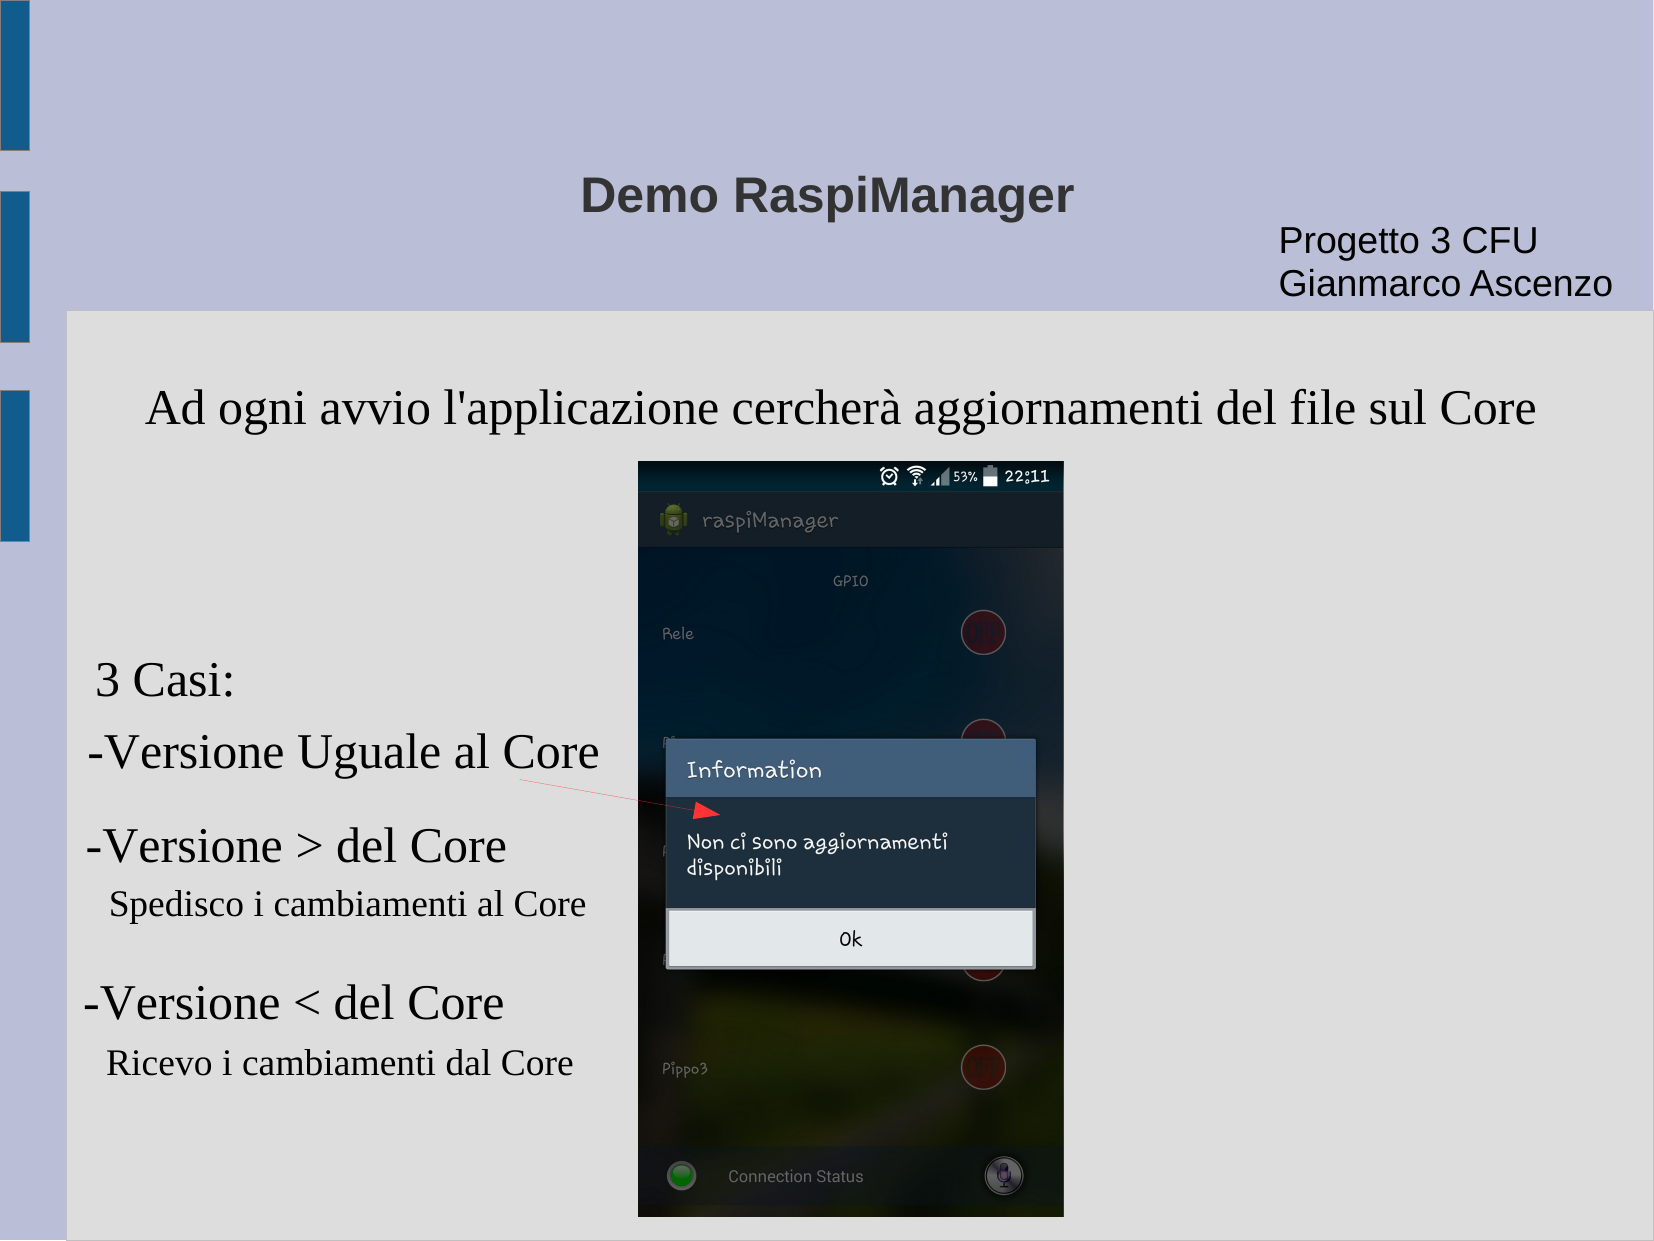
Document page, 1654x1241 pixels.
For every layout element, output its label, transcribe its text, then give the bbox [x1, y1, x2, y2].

text_box 3 Casi: [0, 649, 343, 709]
text_box Spedisco i cambiamenti al Core [108, 879, 650, 928]
title Demo RaspiManager [121, 91, 1534, 299]
text_box Ad ogni avvio l'applicazione cercherà aggiornamenti del file sul Core [135, 330, 1548, 485]
text_box -Versione < del Core [23, 974, 565, 1031]
text_box -Versione Uguale al Core [73, 723, 615, 780]
text_box -Versione > del Core [26, 817, 567, 875]
text_box Ricevo i cambiamenti dal Core [106, 1039, 648, 1087]
text_box Progetto 3 CFU Gianmarco Ascenzo [1263, 212, 1654, 312]
picture [638, 489, 1064, 1217]
